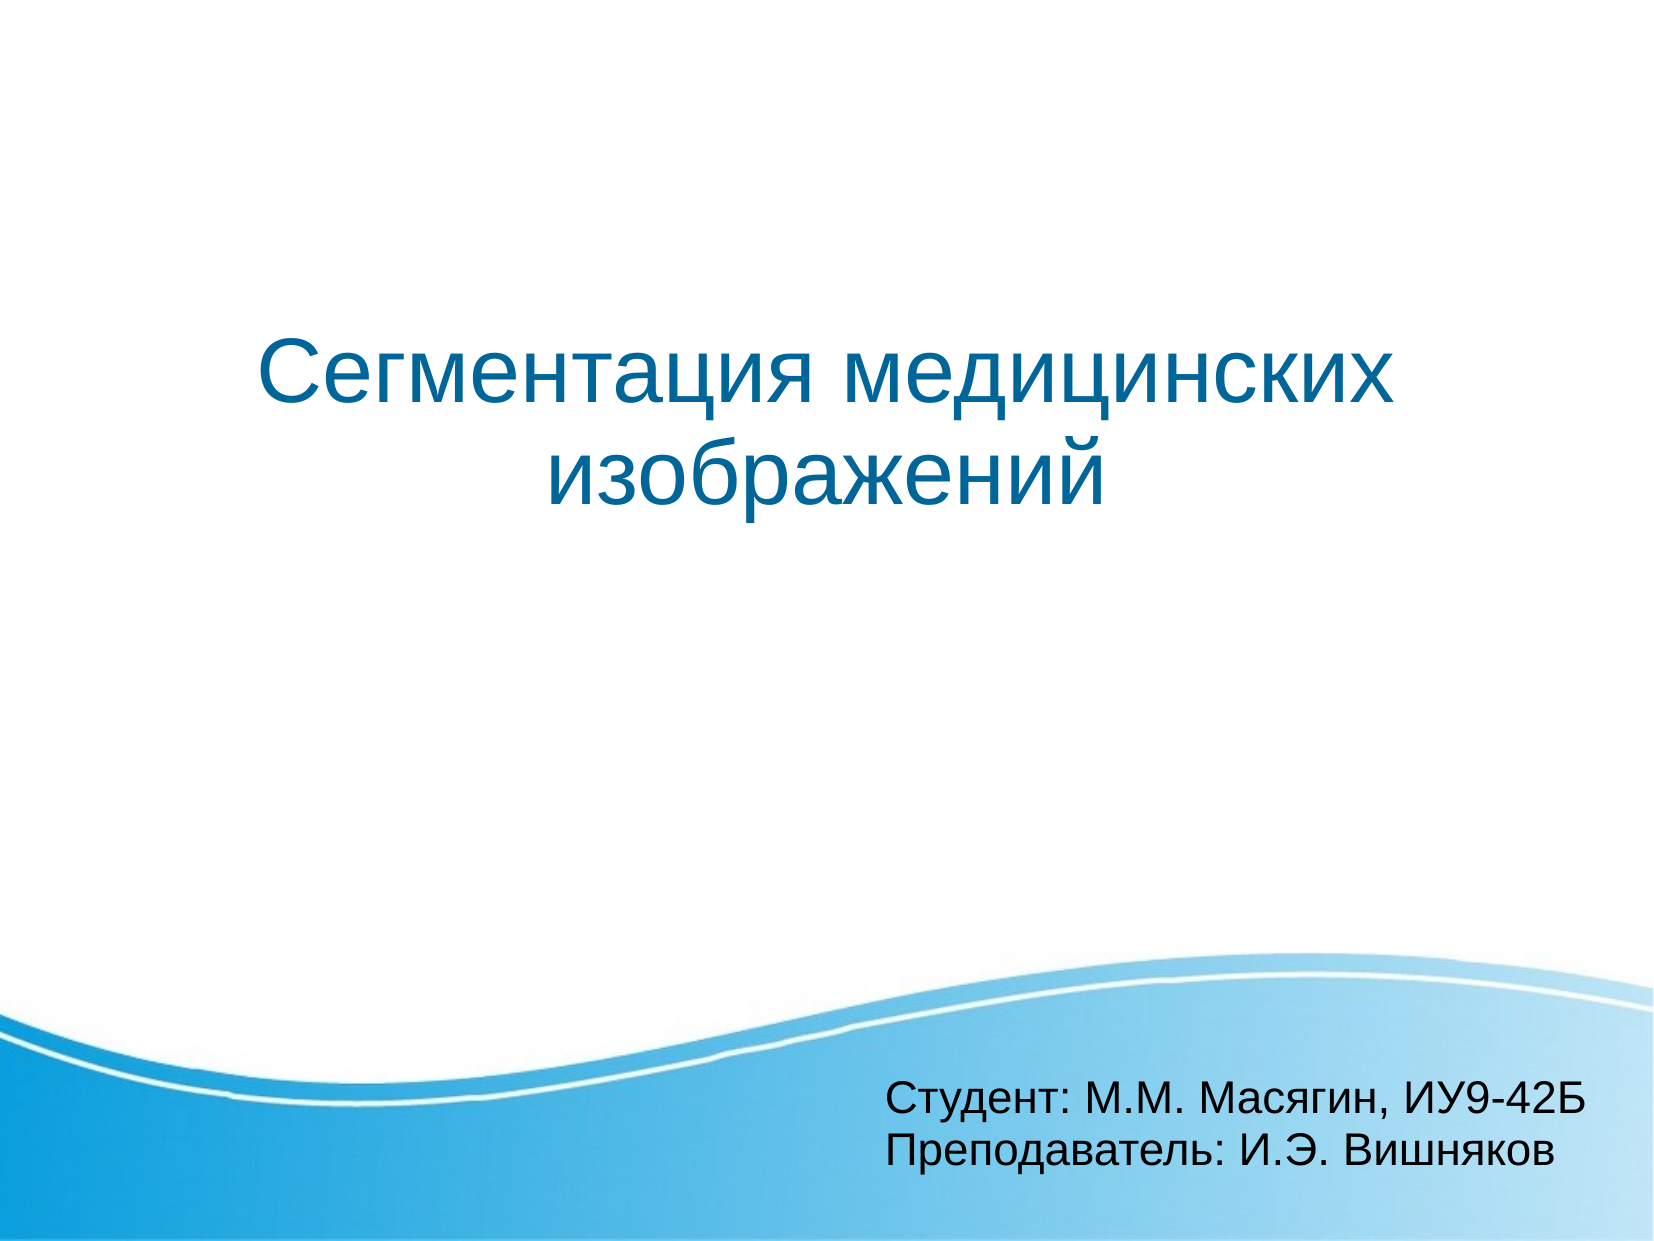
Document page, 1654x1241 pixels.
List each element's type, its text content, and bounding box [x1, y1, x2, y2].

text_box Студент: М.М. Масягин, ИУ9-42Б Преподаватель: И.Э. Вишняков [870, 1065, 1654, 1187]
title Сегментация медицинских изображений [0, 285, 1654, 559]
picture [0, 952, 1654, 1241]
